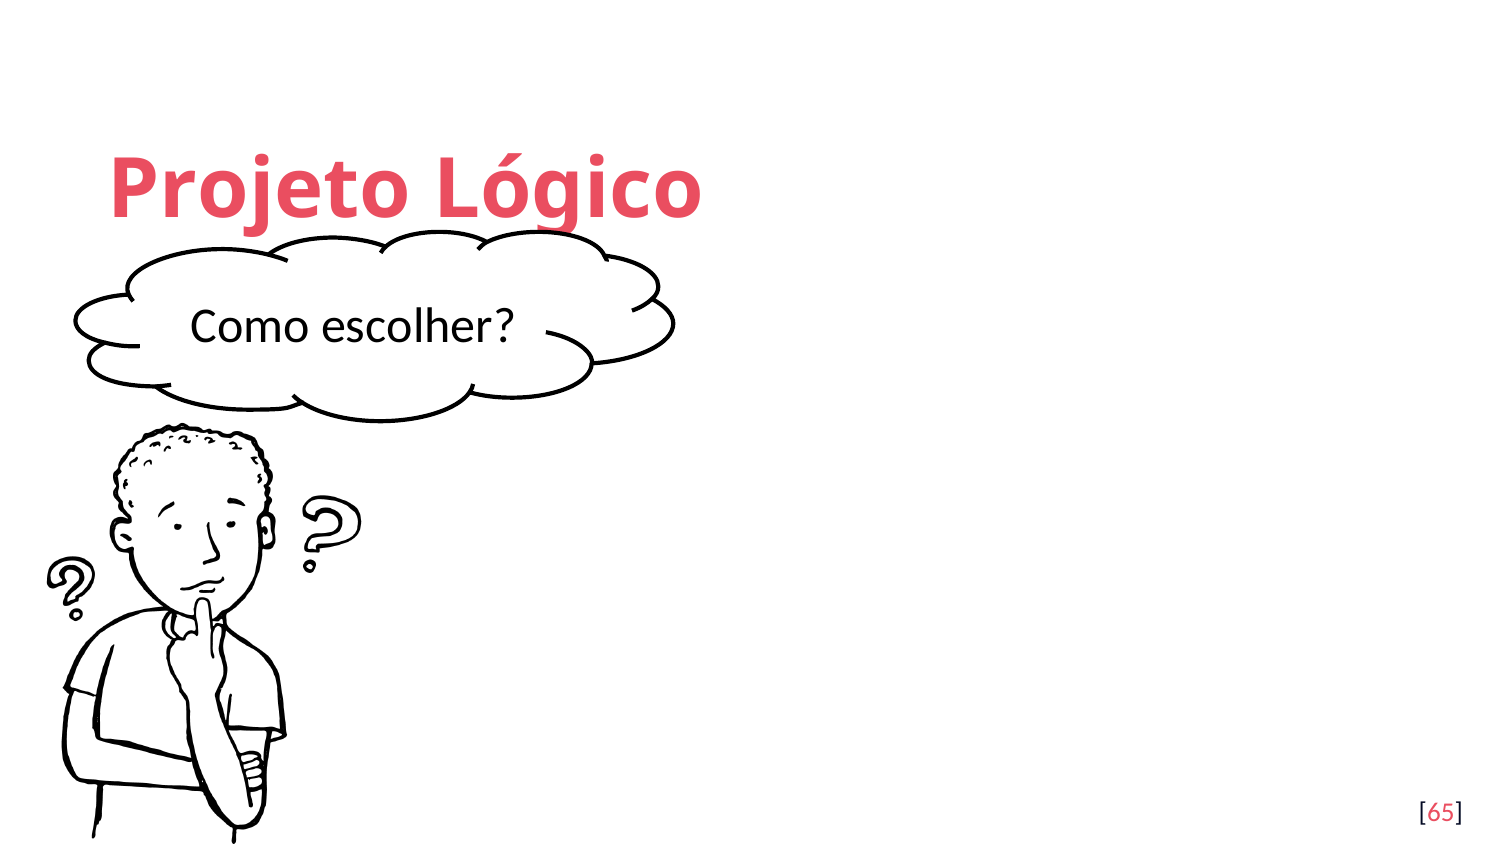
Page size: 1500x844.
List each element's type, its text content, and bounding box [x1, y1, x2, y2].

text_box Como escolher? [75, 231, 674, 422]
slide_number [65] [1403, 779, 1494, 844]
text_box Projeto Lógico [92, 104, 1408, 243]
picture [0, 421, 415, 844]
